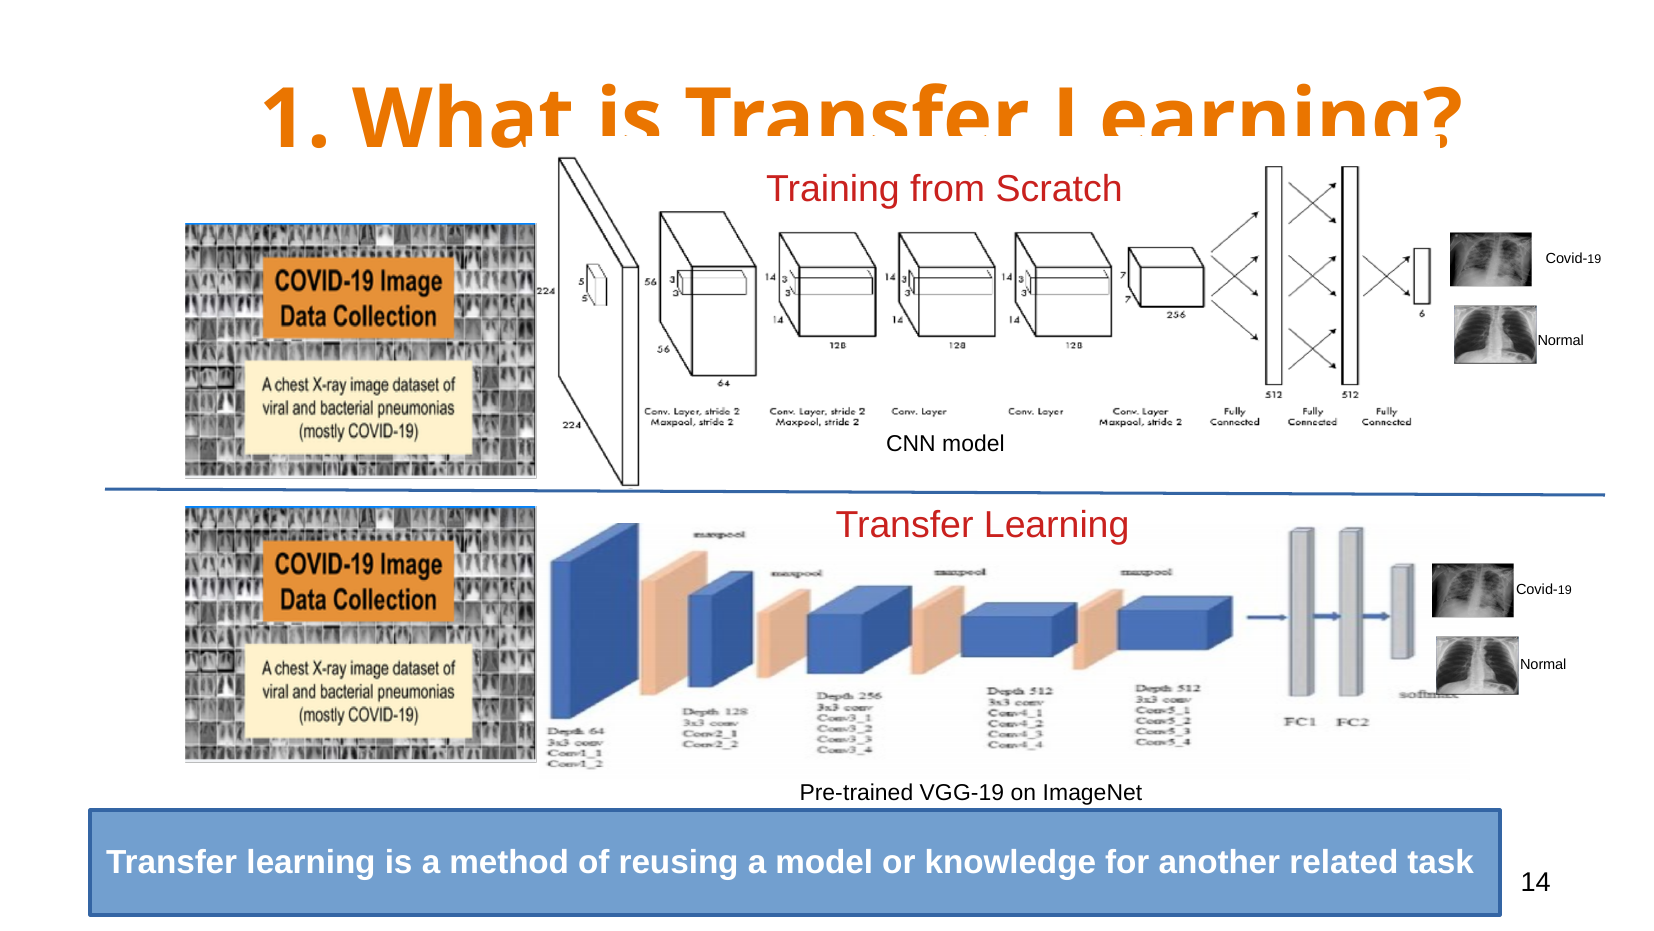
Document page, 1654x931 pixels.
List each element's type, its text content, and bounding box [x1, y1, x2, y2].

text_box Training from Scratch [750, 158, 1197, 261]
text_box Covid-19 [1499, 572, 1598, 621]
text_box Normal [1521, 323, 1631, 374]
text_box Covid-19 [1529, 241, 1628, 290]
text_box Pre-trained VGG-19 on ImageNet [783, 770, 1201, 810]
picture [539, 523, 1534, 780]
text_box Transfer Learning [819, 494, 1197, 561]
title 1. What is Transfer Learning? [82, 37, 1571, 193]
text_box Transfer learning is a method of reusing a model or knowledge for another related task [90, 810, 1501, 916]
picture [178, 494, 538, 773]
text_box CNN model [870, 421, 1035, 466]
picture [178, 136, 1552, 490]
text_box Normal [1503, 648, 1613, 699]
